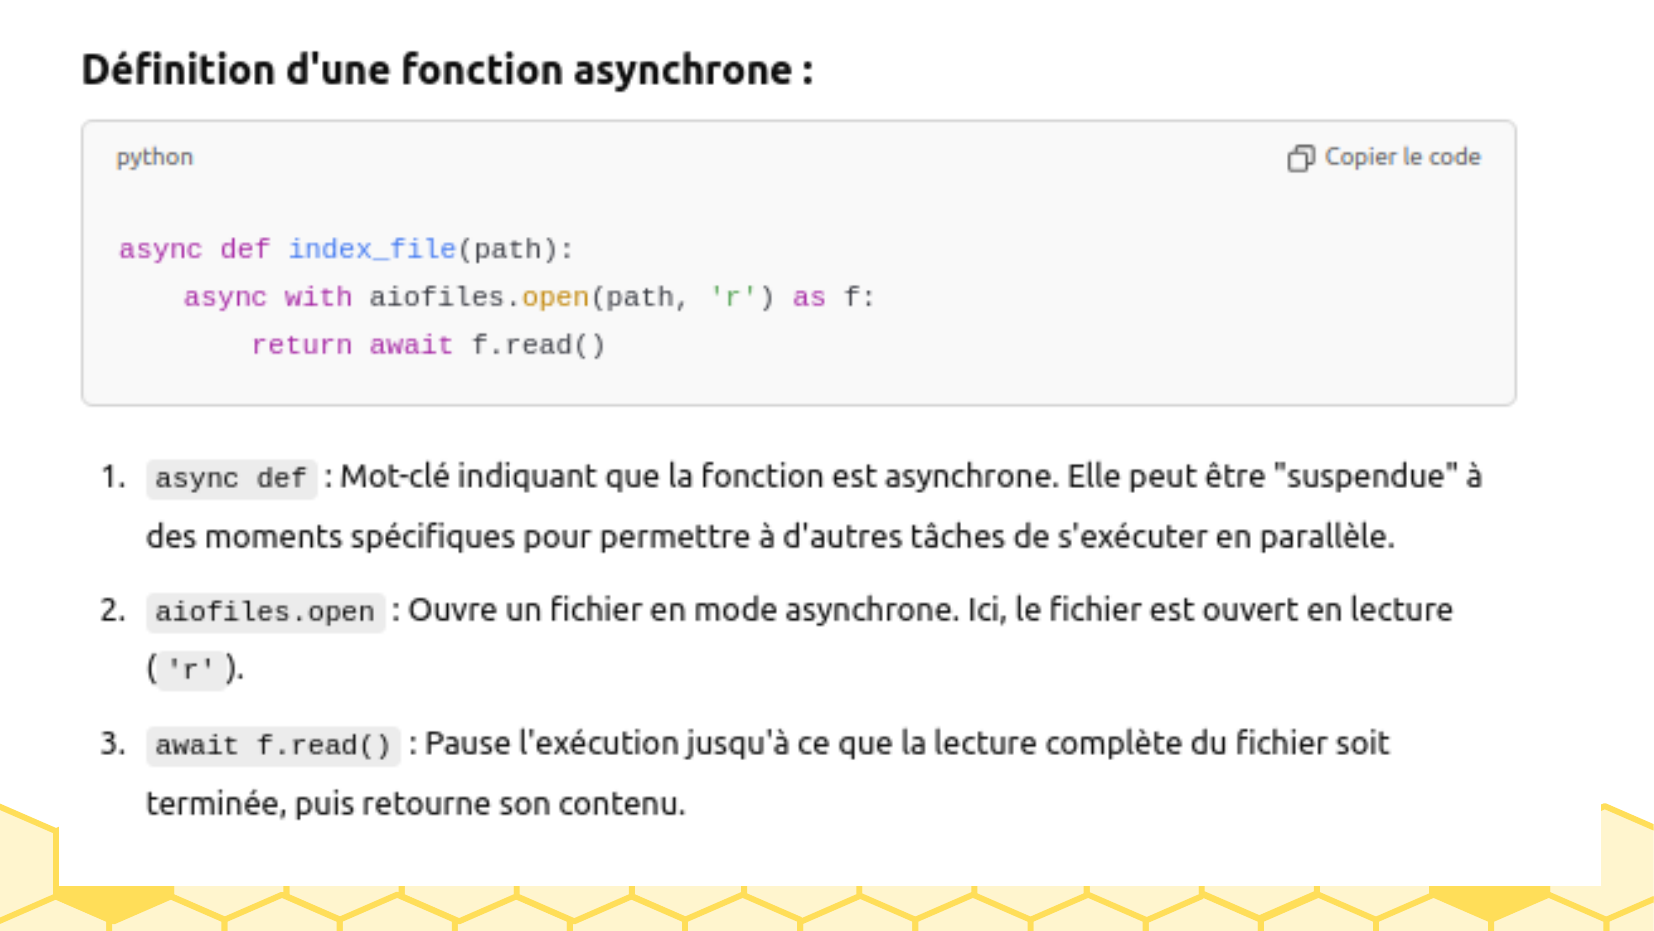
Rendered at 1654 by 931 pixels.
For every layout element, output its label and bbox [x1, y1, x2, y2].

picture [59, 27, 1601, 886]
